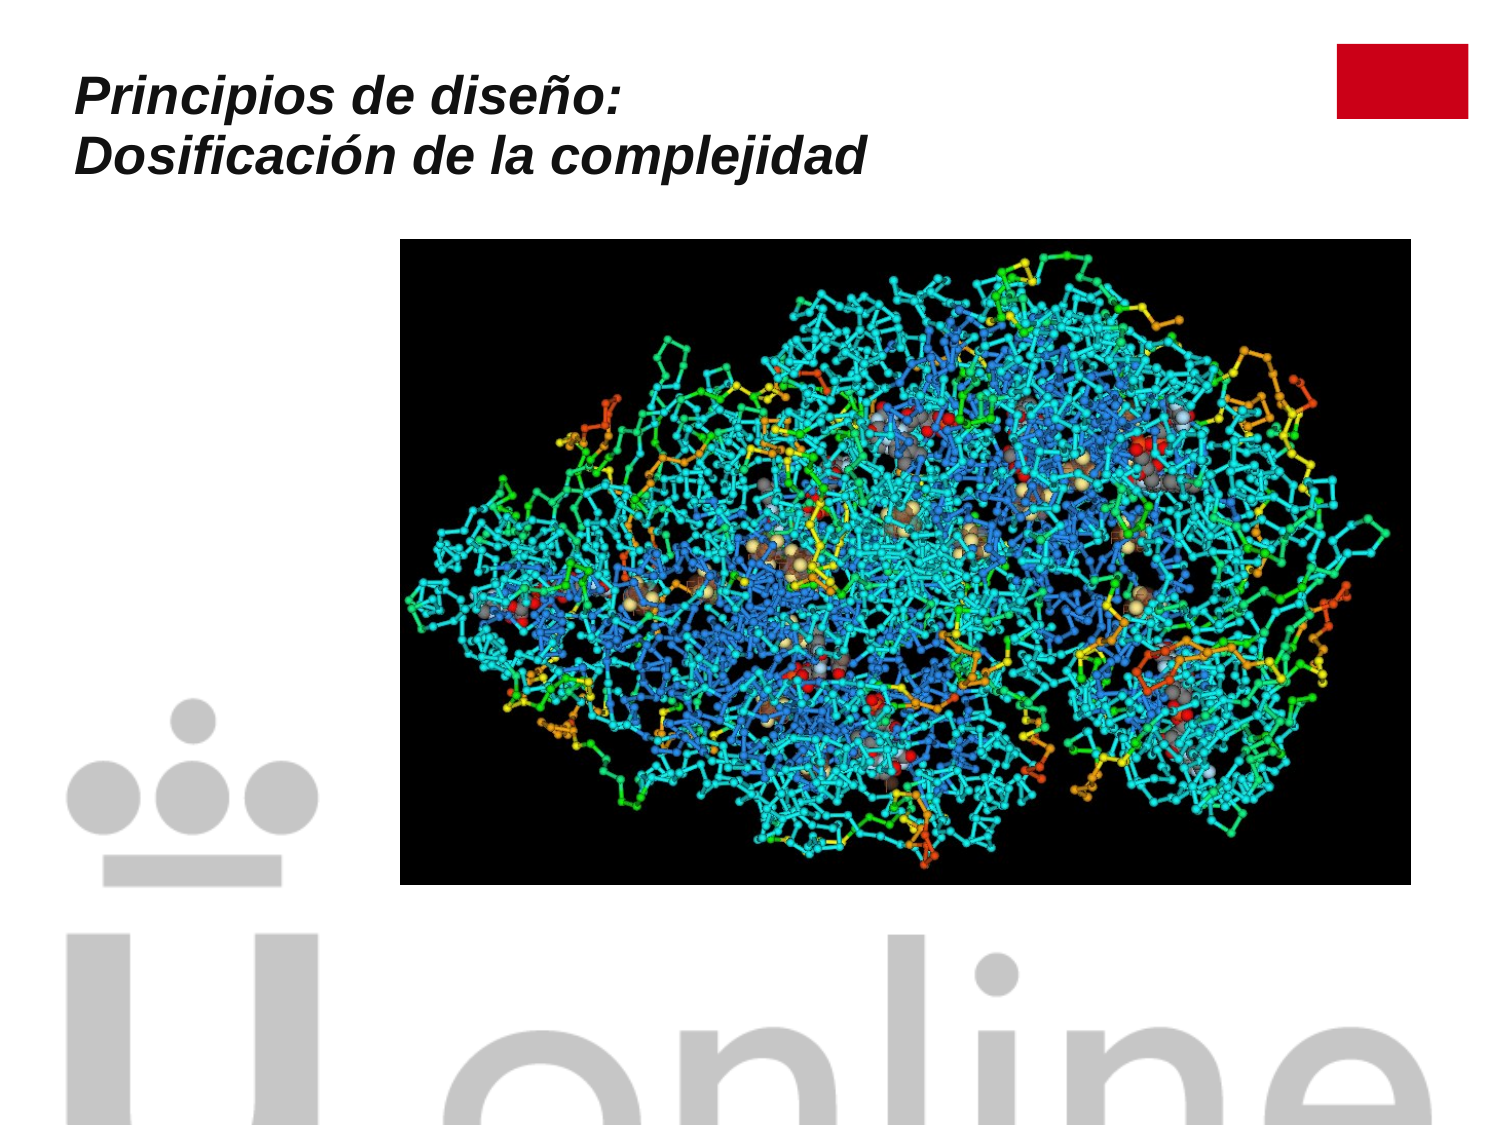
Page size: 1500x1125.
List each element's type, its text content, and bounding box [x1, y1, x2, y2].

picture [54, 239, 1446, 1125]
text_box Principios de diseño: Dosificación de la complejidad [60, 57, 886, 211]
